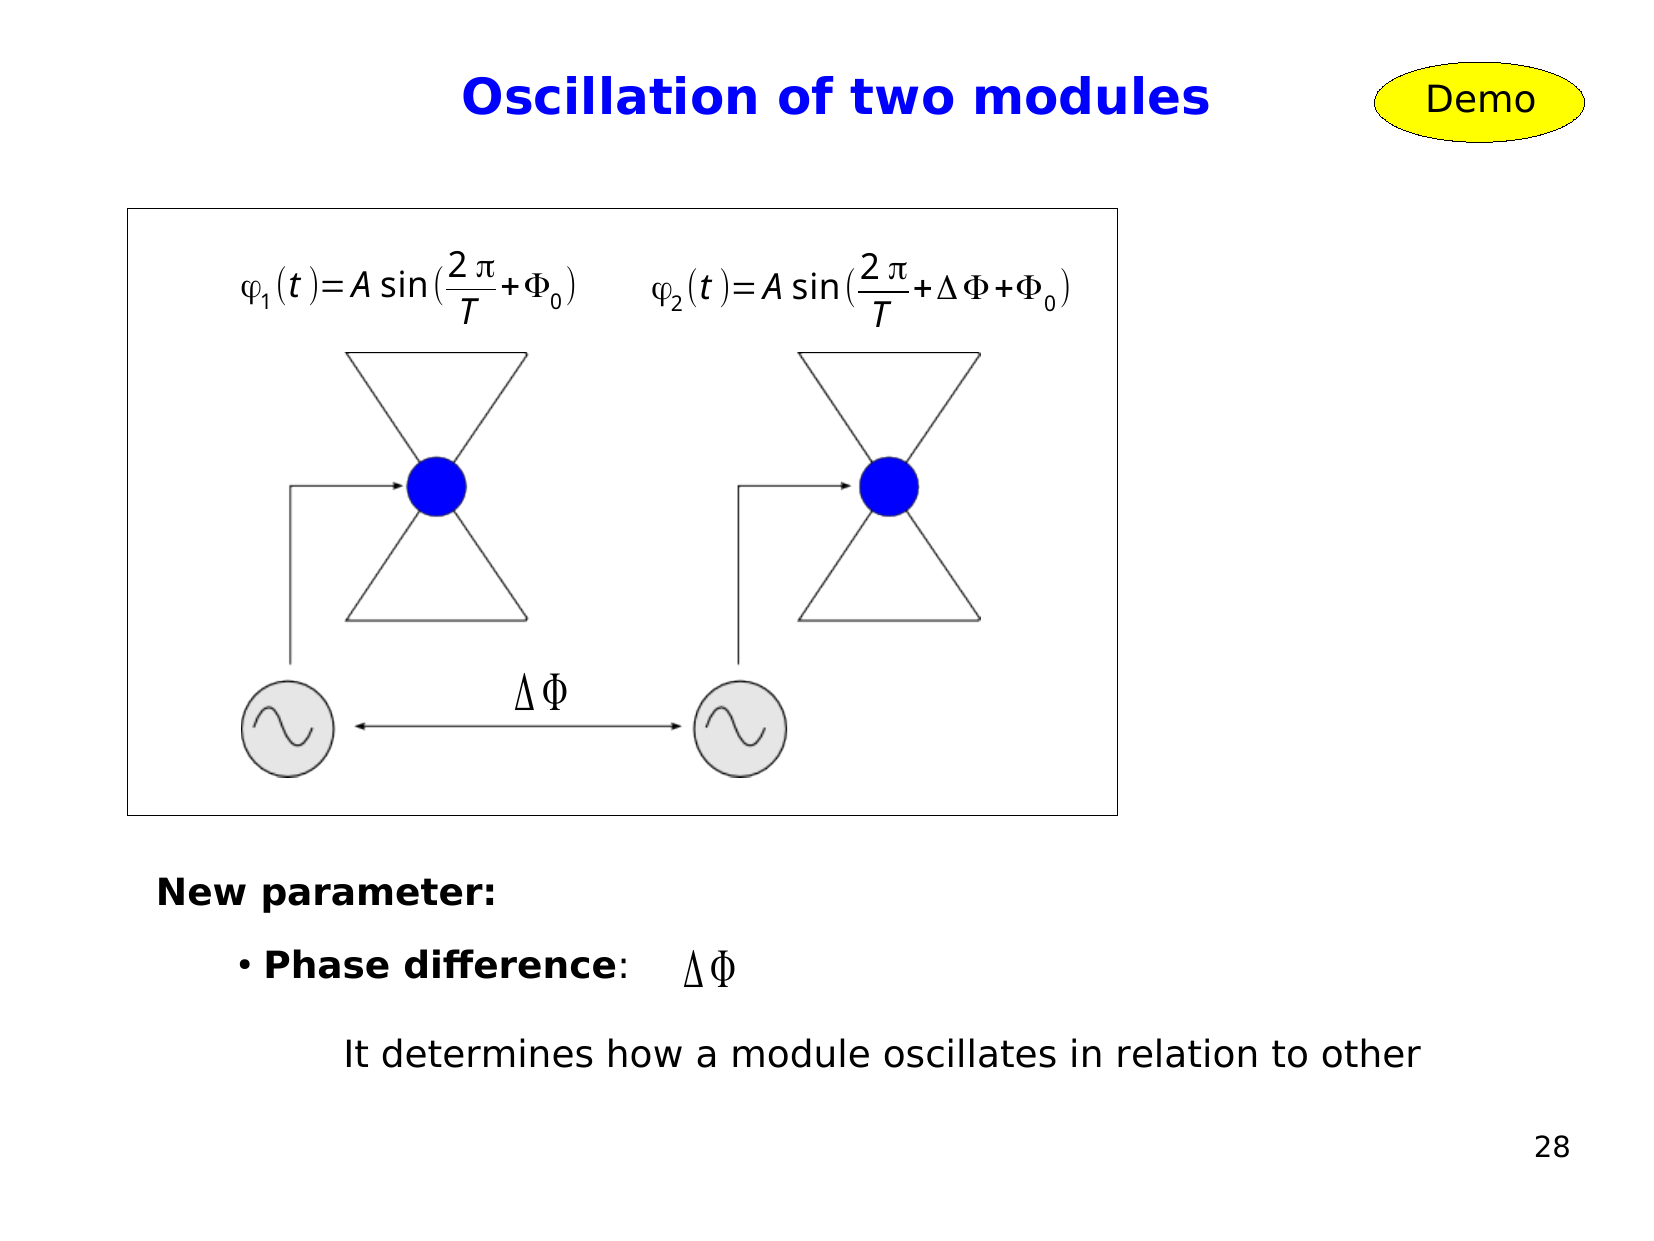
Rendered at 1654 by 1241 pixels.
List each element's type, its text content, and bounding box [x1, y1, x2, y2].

text_box Phase difference: [223, 936, 648, 995]
chart [674, 945, 744, 988]
text_box Demo [1410, 70, 1552, 129]
chart [506, 668, 576, 711]
text_box It determines how a module oscillates in relation to other [328, 1025, 1437, 1085]
chart [231, 243, 587, 334]
chart [642, 245, 1079, 336]
text_box [1374, 72, 1585, 143]
text_box Oscillation of two modules [446, 60, 1227, 134]
text_box New parameter: [141, 863, 513, 922]
picture [241, 352, 981, 778]
text_box [1416, 62, 1543, 70]
